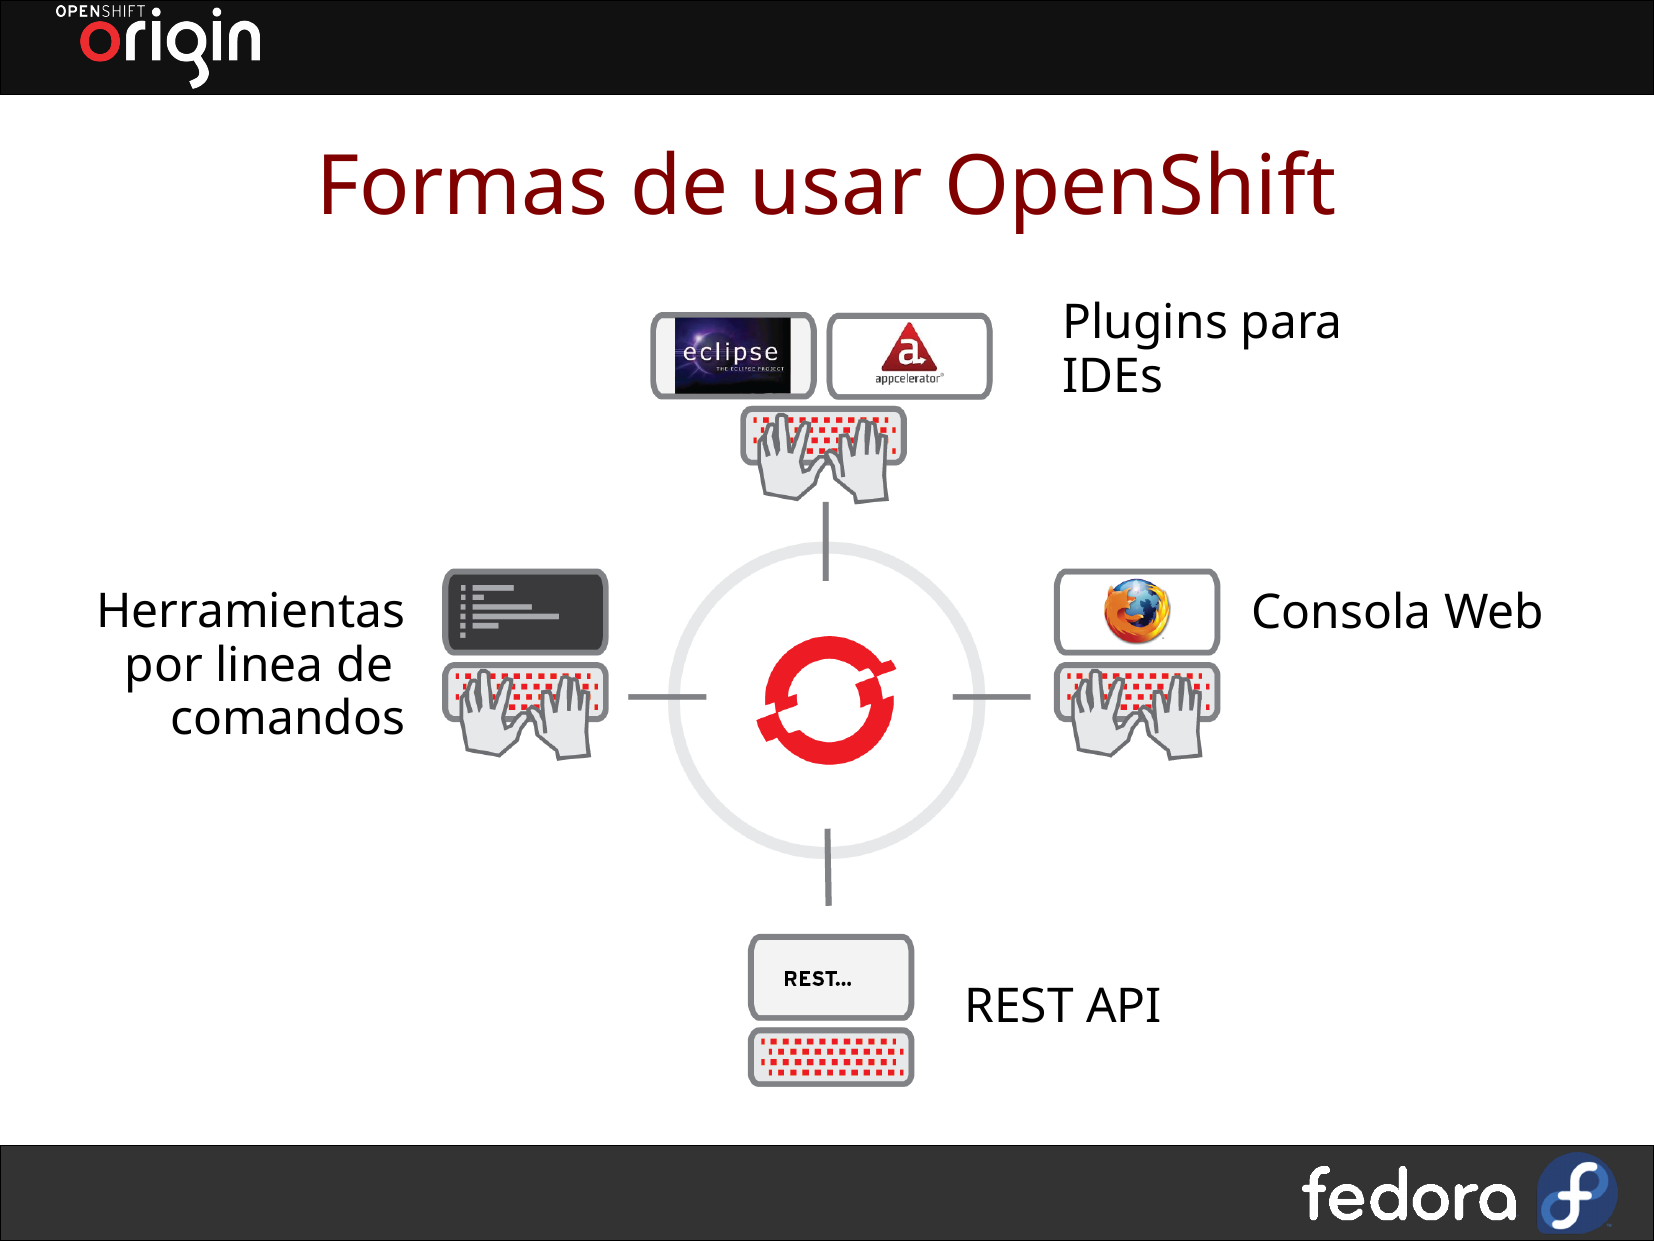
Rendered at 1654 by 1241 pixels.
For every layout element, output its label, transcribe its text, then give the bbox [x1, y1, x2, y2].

text_box Consola Web [1236, 578, 1561, 647]
picture [56, 5, 260, 89]
picture [1299, 1151, 1619, 1235]
text_box Herramientas por linea de comandos [81, 577, 421, 753]
text_box REST API [949, 972, 1178, 1042]
text_box Plugins para IDEs [1047, 288, 1359, 411]
title Formas de usar OpenShift [82, 78, 1571, 287]
picture [442, 312, 1223, 1087]
